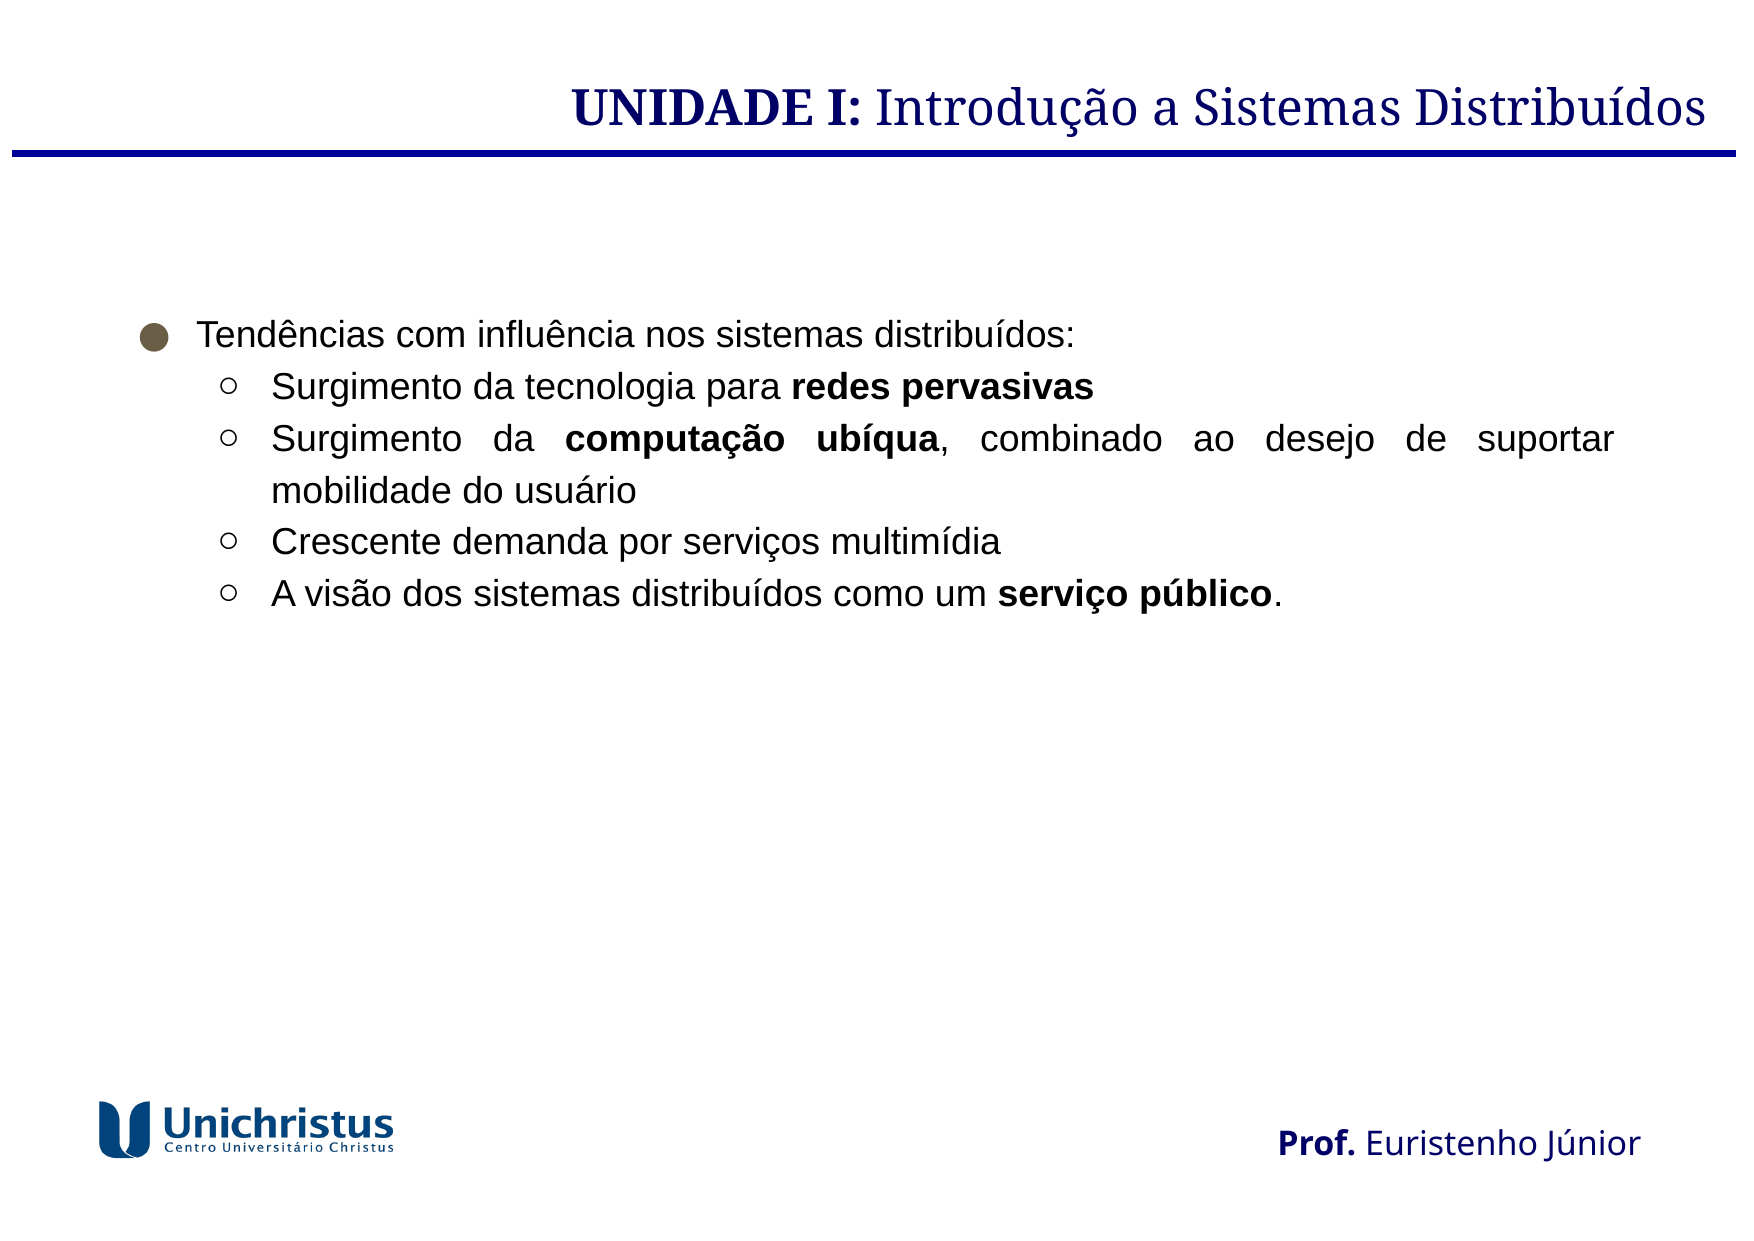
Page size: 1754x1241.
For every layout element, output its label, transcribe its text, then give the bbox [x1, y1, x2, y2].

picture [94, 1098, 398, 1160]
text_box Prof. Euristenho Júnior [1262, 1111, 1695, 1167]
text_box Tendências com influência nos sistemas distribuídos: Surgimento da tecnologia para redes pervasivas Surgimento da computação ubíqua, combinado ao desejo de suportar mobilidade do usuário Crescente demanda por serviços multimídia A visão dos sistemas distribuídos como um serviço público. [106, 288, 1630, 886]
text_box UNIDADE I: Introdução a Sistemas Distribuídos [556, 157, 1708, 161]
text_box UNIDADE I: Introdução a Sistemas Distribuídos [556, 64, 1708, 150]
